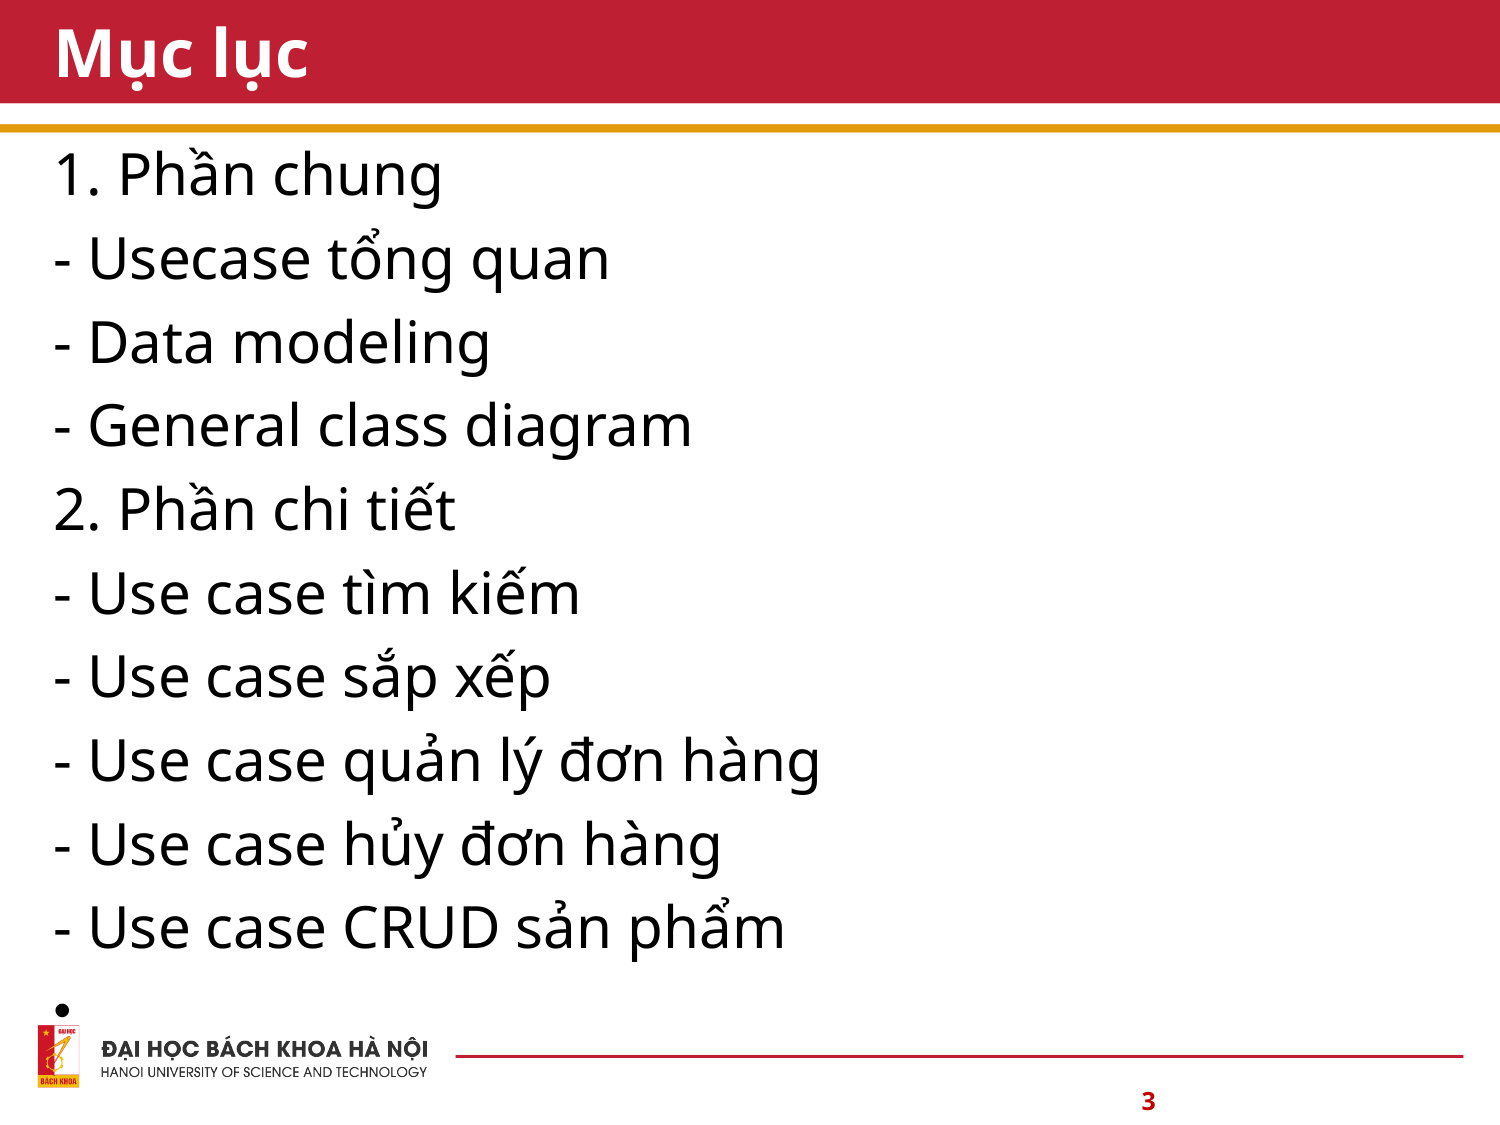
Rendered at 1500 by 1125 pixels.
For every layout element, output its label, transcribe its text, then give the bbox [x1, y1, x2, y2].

title Mục lục [38, 12, 1462, 87]
list 1. Phần chung - Usecase tổng quan - Data modeling - General class diagram 2. Phần chi tiết - Use case tìm kiếm - Use case sắp xếp - Use case quản lý đơn hàng - Use case hủy đơn hàng - Use case CRUD sản phẩm [38, 138, 1462, 1009]
text_box [1126, 1078, 1465, 1125]
